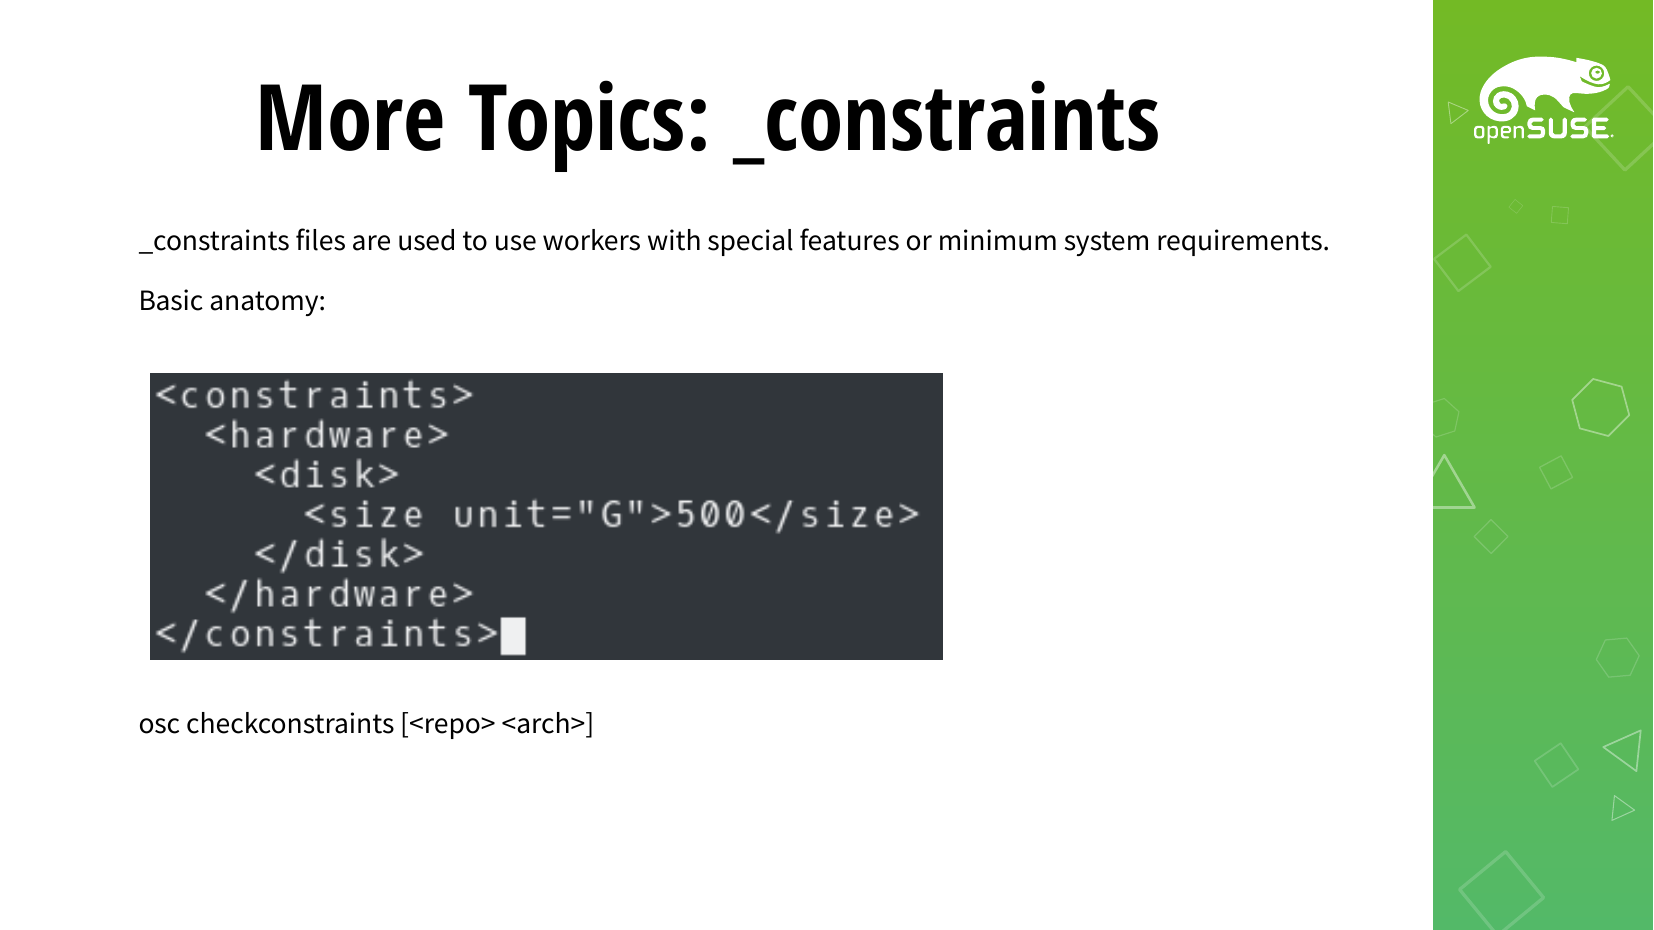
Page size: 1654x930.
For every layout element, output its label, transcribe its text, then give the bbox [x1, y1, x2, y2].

list _constraints files are used to use workers with special features or minimum system requirements. Basic anatomy: osc checkconstraints [<repo> <arch>] [82, 217, 1336, 757]
picture [150, 373, 943, 661]
title More Topics: _constraints [82, 37, 1336, 193]
